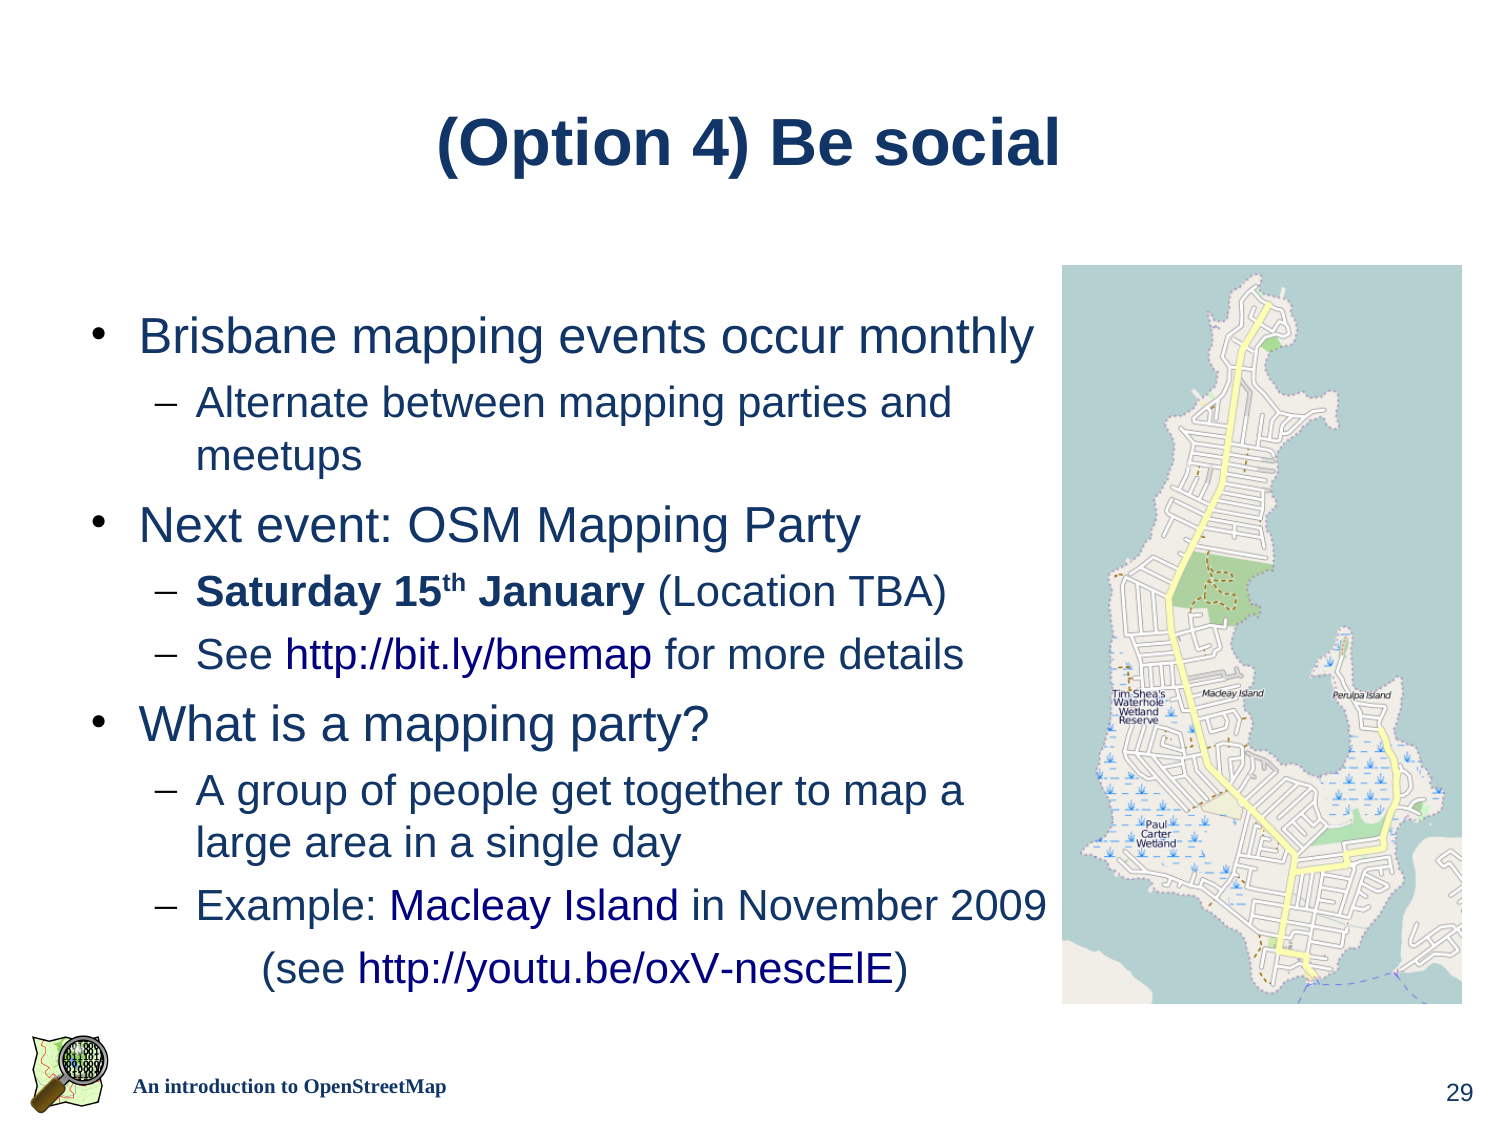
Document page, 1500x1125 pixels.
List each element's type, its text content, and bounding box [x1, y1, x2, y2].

list Brisbane mapping events occur monthly Alternate between mapping parties and meetups Next event: OSM Mapping Party Saturday 15th January (Location TBA) See http://bit.ly/bnemap for more details What is a mapping party? A group of people get together to map a large area in a single day Example: Macleay Island in November 2009 (see http://youtu.be/oxV-nescElE) [74, 295, 1063, 1038]
picture [1062, 265, 1462, 1004]
title (Option 4) Be social [74, 44, 1425, 233]
picture [29, 1033, 110, 1114]
